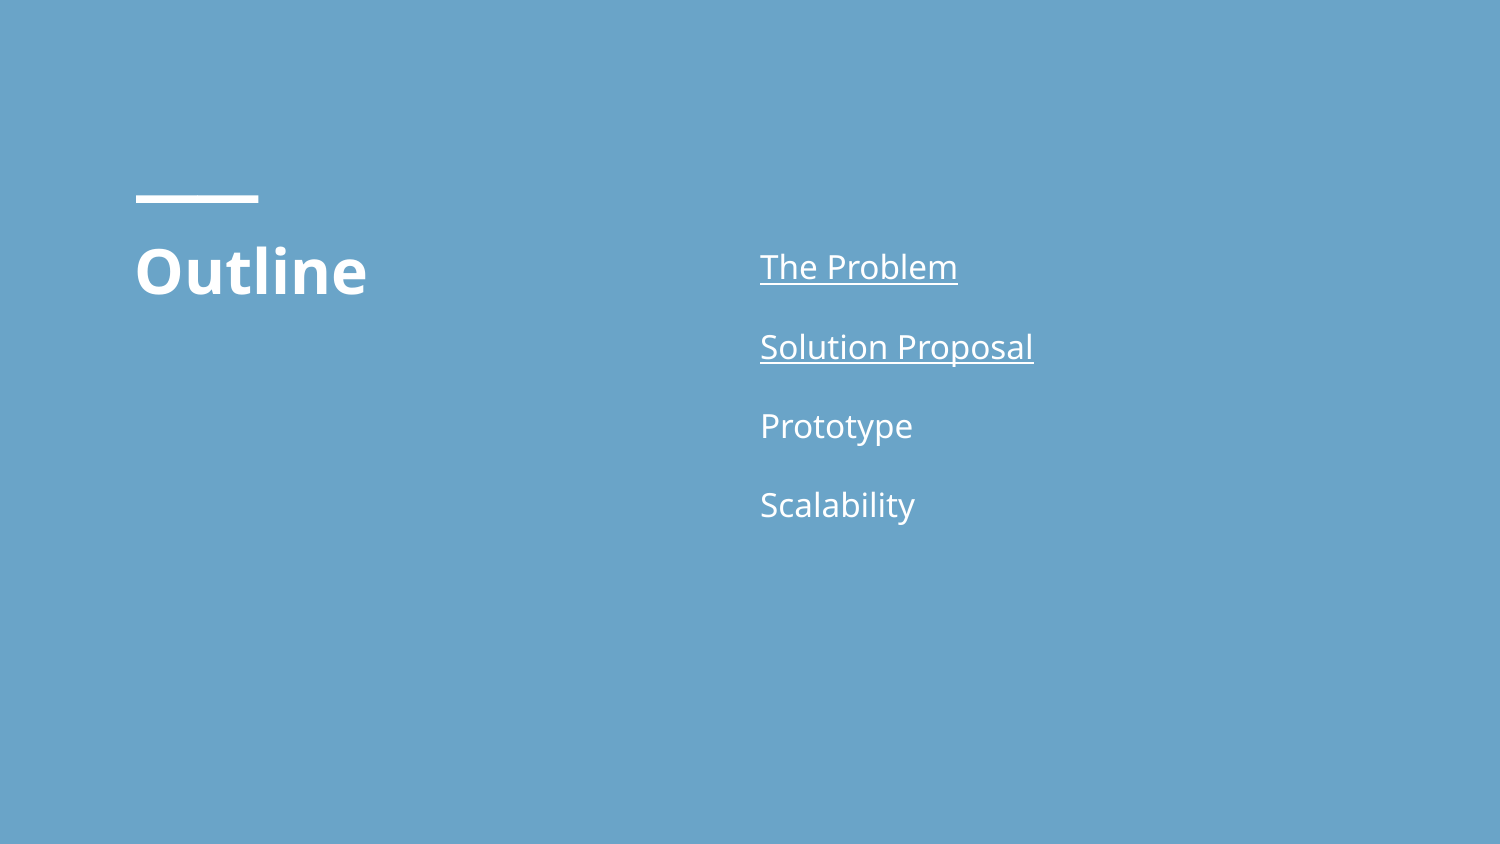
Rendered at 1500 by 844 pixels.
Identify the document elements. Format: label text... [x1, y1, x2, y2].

subtitle The Problem Solution Proposal Prototype Scalability [745, 225, 1415, 760]
title Outline [119, 216, 589, 466]
